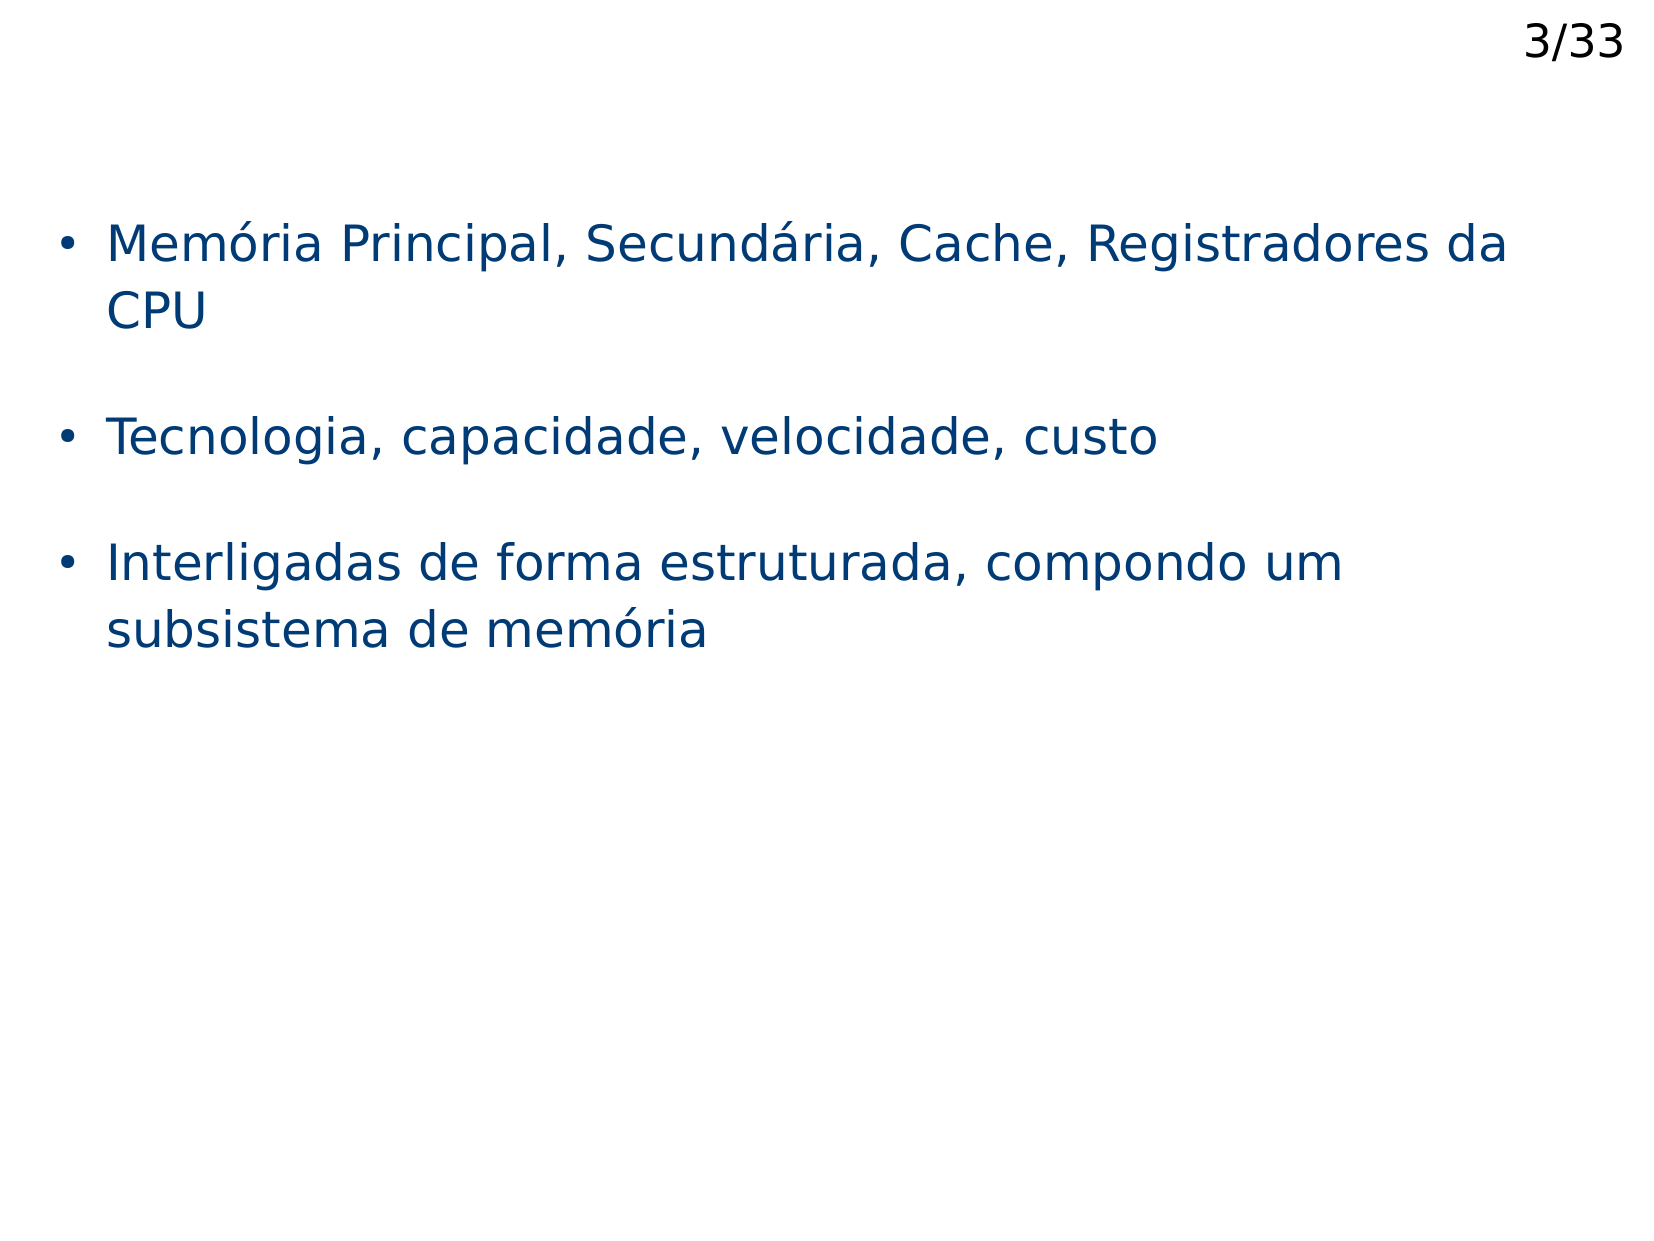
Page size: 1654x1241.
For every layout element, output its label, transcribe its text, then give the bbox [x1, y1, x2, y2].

list Memória Principal, Secundária, Cache, Registradores da CPU Tecnologia, capacidade, velocidade, custo Interligadas de forma estruturada, compondo um subsistema de memória [59, 206, 1625, 1211]
